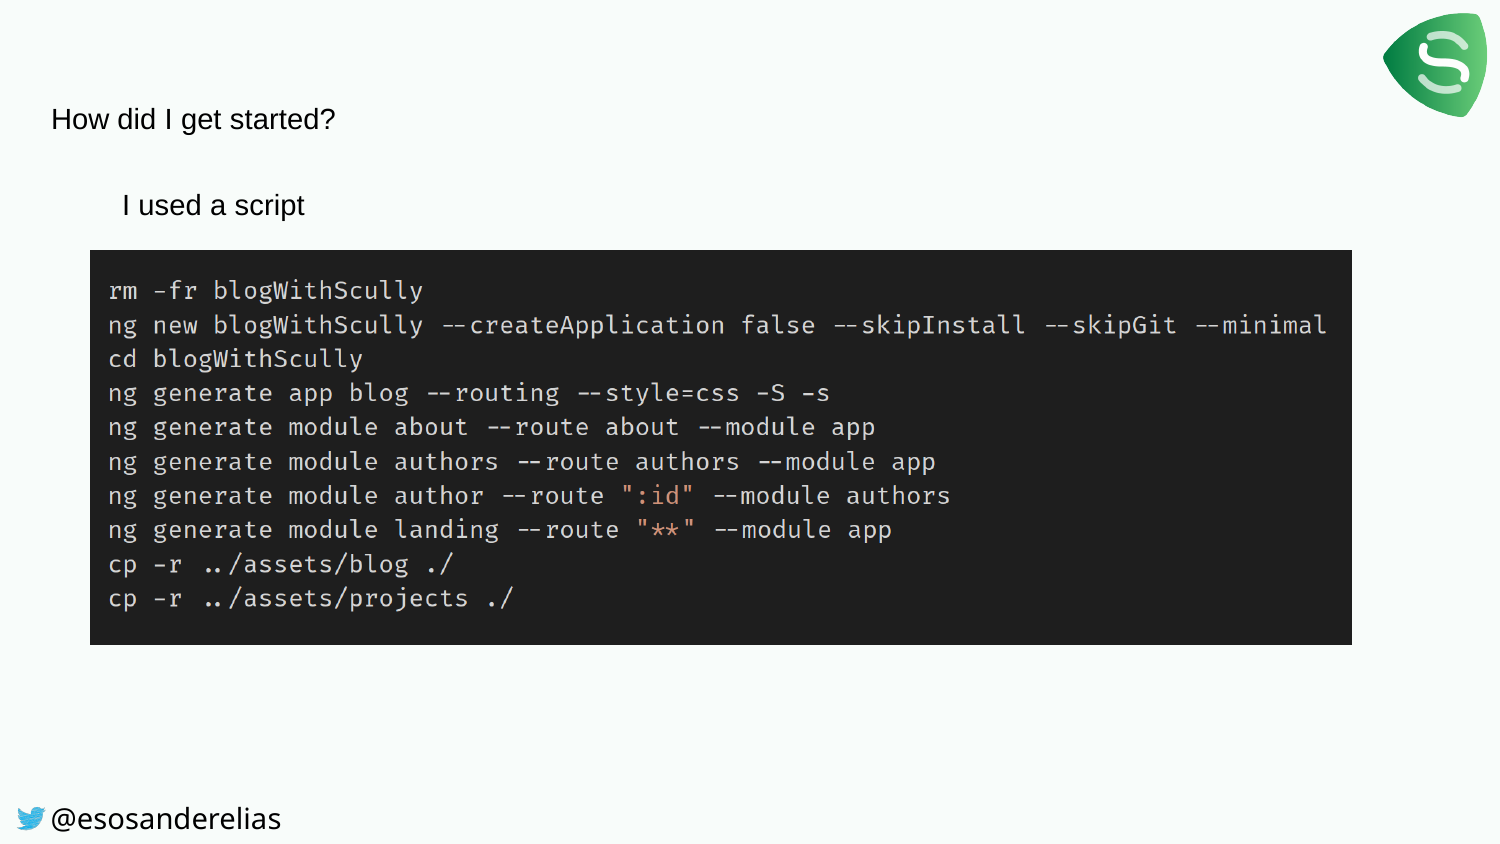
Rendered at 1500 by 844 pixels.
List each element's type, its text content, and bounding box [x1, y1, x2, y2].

title How did I get started? [51, 72, 1449, 167]
picture [2, 790, 60, 844]
picture [90, 250, 1352, 646]
list I used a script [51, 189, 1449, 750]
picture [1376, 6, 1494, 124]
